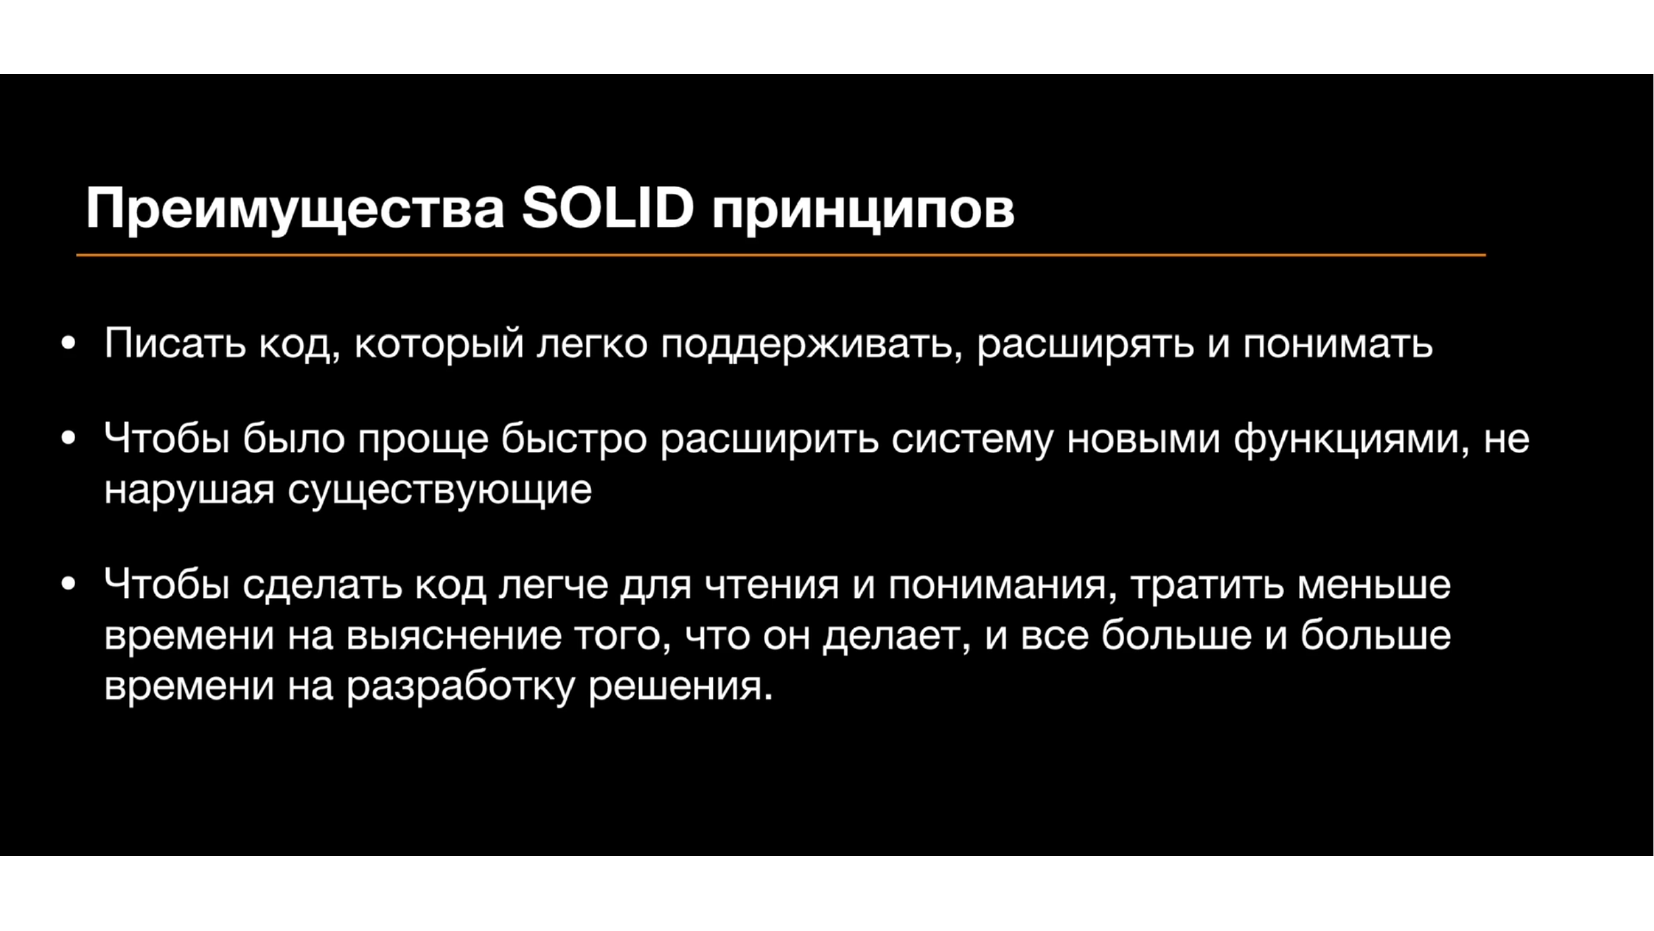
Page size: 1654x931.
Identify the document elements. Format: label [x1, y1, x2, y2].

picture [0, 74, 1654, 856]
